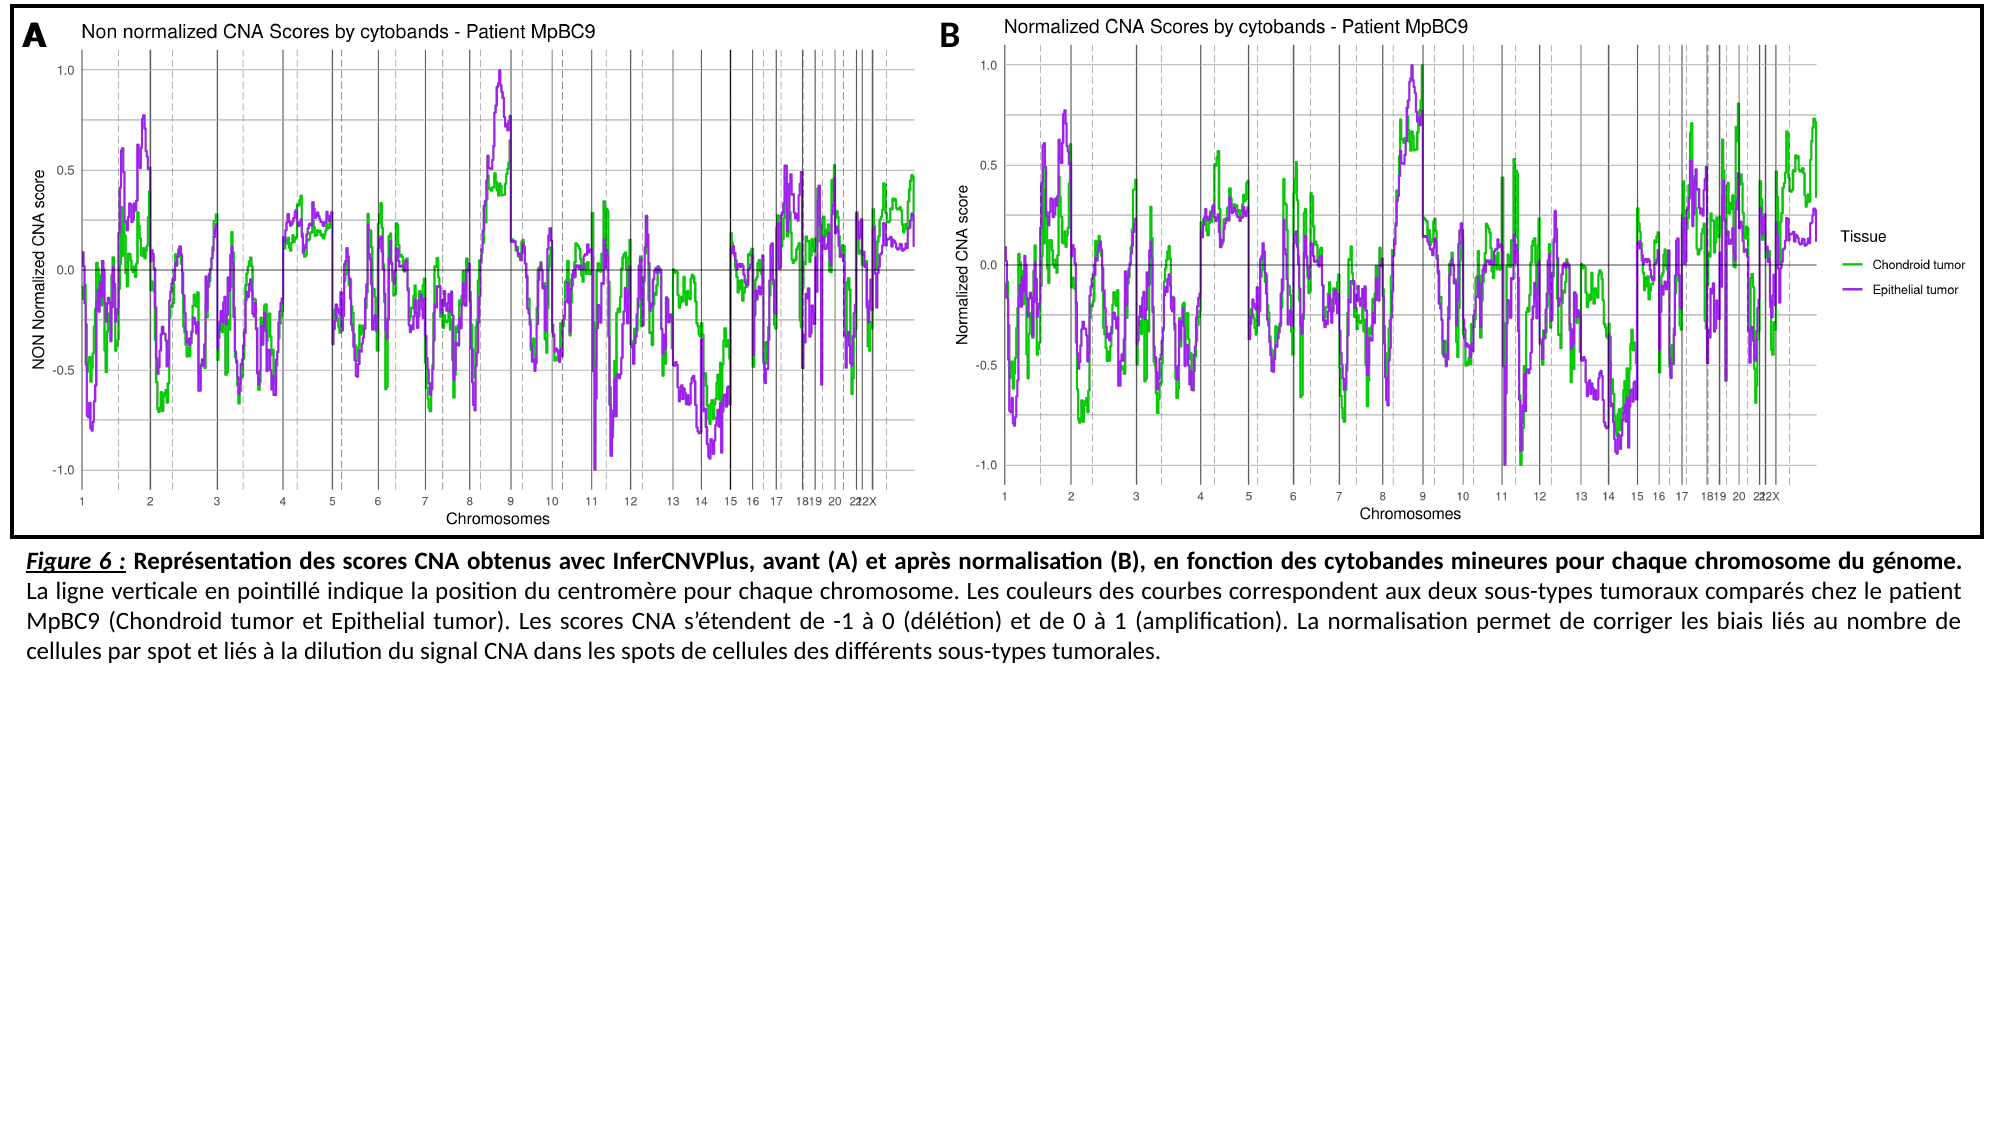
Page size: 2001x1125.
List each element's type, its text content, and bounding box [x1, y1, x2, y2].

picture [948, 11, 1980, 531]
picture [24, 16, 922, 535]
text_box A [9, 2, 58, 63]
text_box Figure 6 : Représentation des scores CNA obtenus avec InferCNVPlus, avant (A) et après normalisation (B), en fonction des cytobandes mineures pour chaque chromosome du génome. La ligne verticale en pointillé indique la position du centromère pour chaque chromosome. Les couleurs des courbes correspondent aux deux sous-types tumoraux comparés chez le patient MpBC9 (Chondroid tumor et Epithelial tumor). Les scores CNA s’étendent de -1 à 0 (délétion) et de 0 à 1 (amplification). La normalisation permet de corriger les biais liés au nombre de cellules par spot et liés à la dilution du signal CNA dans les spots de cellules des différents sous-types tumorales. [11, 539, 1981, 672]
text_box B [924, 2, 973, 63]
